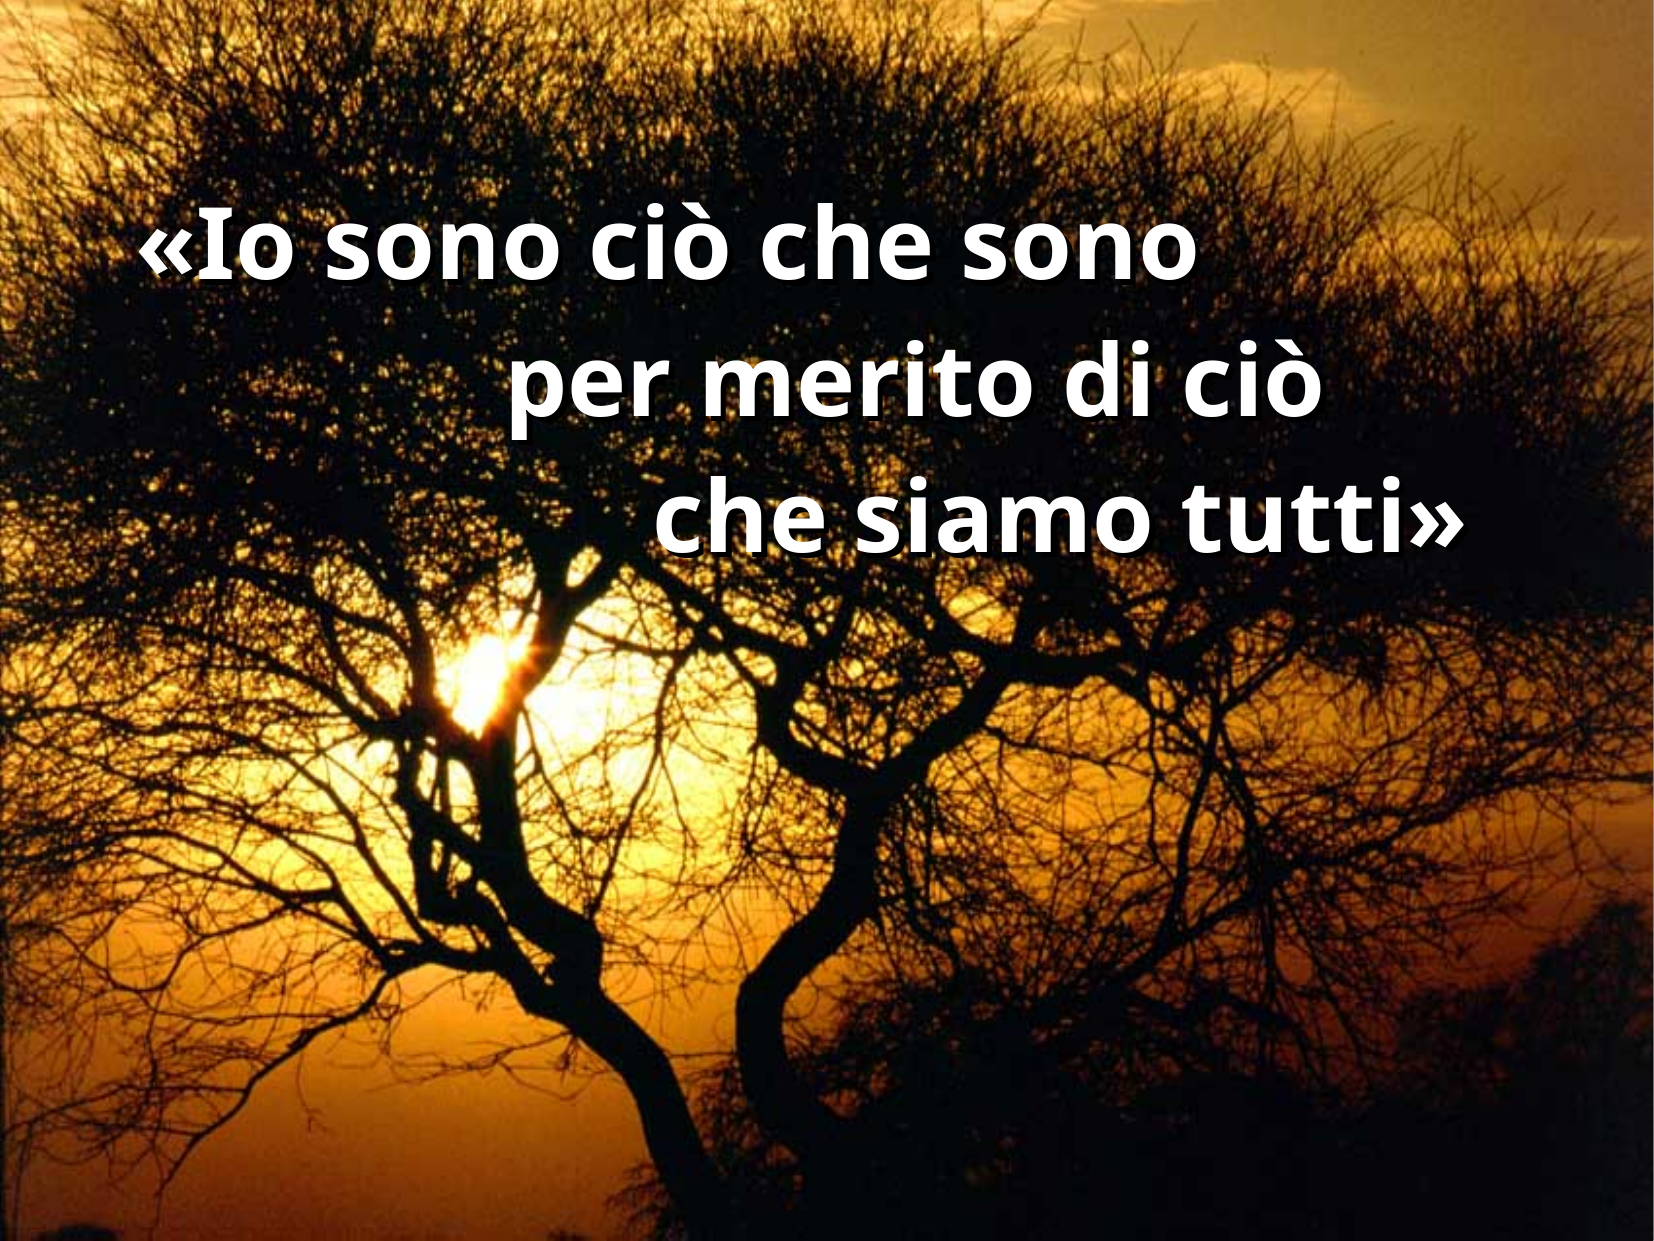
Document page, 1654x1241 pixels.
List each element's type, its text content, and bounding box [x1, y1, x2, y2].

text_box «Io sono ciò che sono per merito di ciò che siamo tutti» [120, 165, 1583, 530]
picture [0, 0, 1654, 1241]
